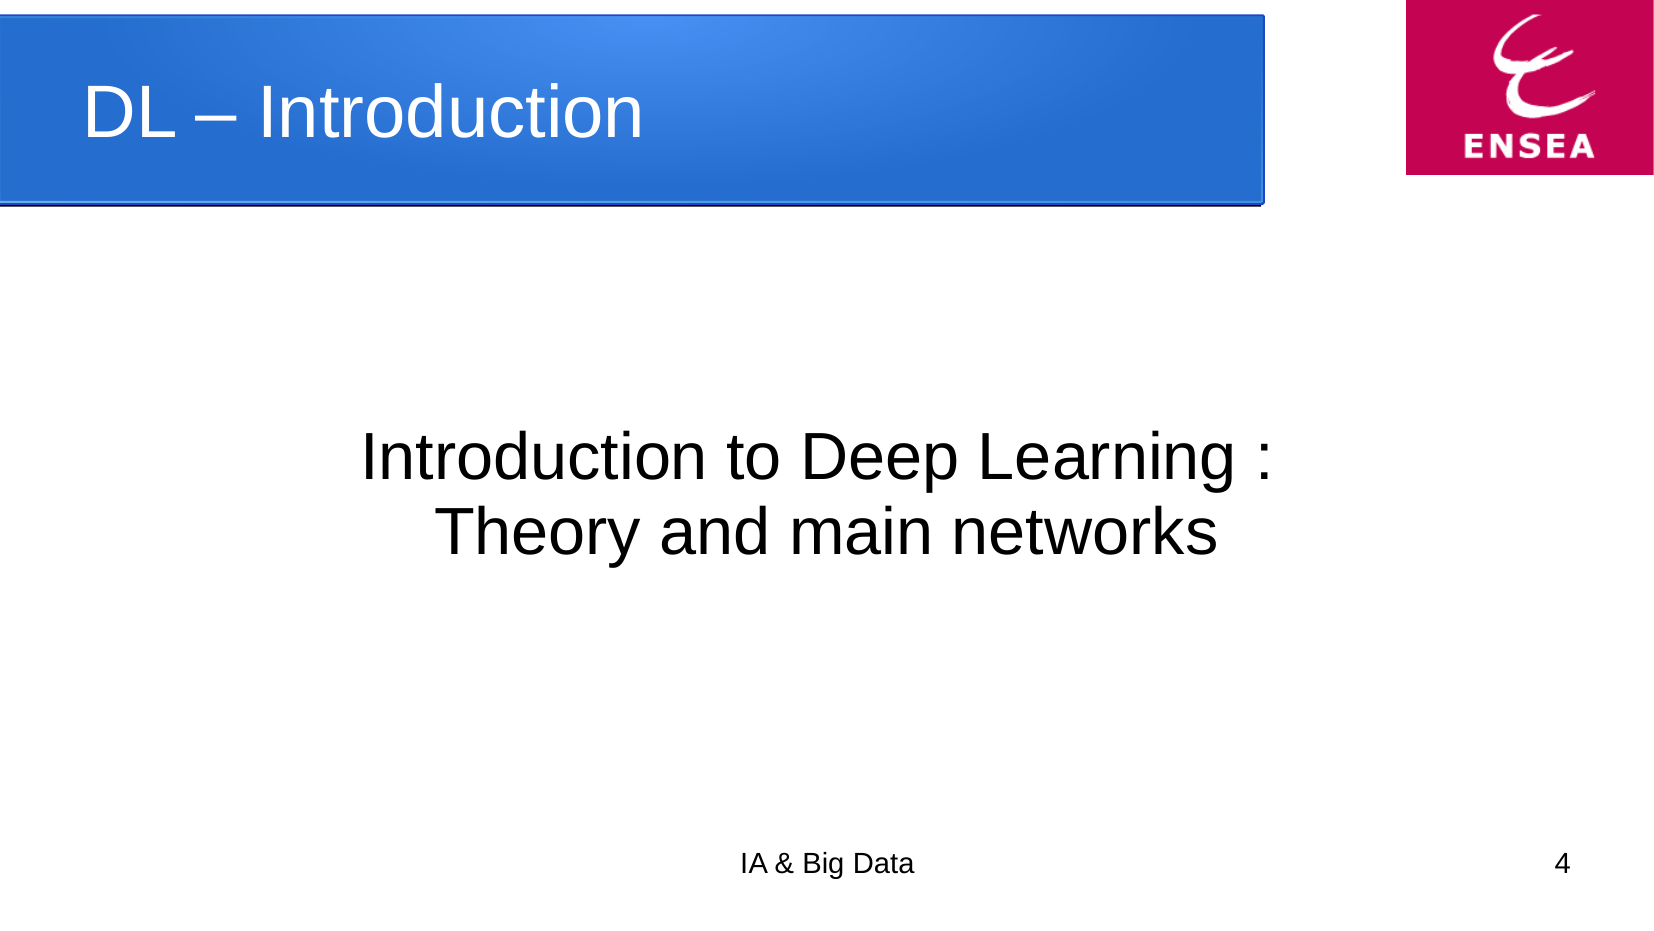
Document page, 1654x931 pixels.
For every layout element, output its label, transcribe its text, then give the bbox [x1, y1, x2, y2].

picture [1406, 0, 1654, 175]
title DL – Introduction [82, 35, 1235, 189]
text_box Introduction to Deep Learning : Theory and main networks [82, 224, 1571, 764]
